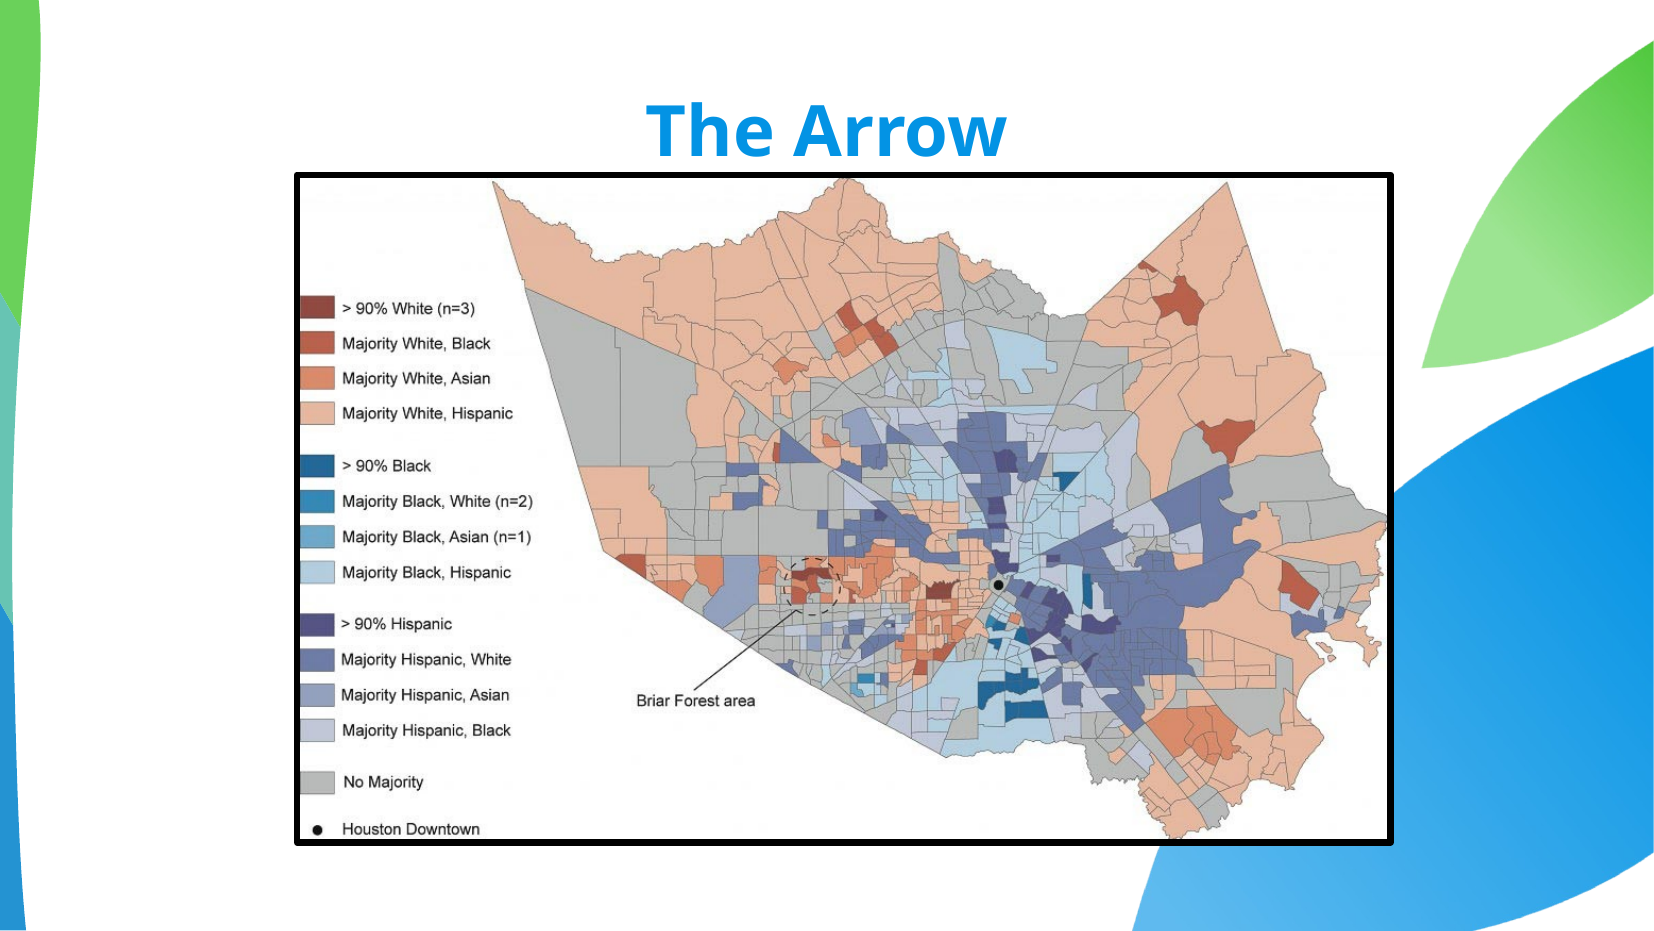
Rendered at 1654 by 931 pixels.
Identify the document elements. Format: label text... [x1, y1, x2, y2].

picture [1133, 178, 1654, 930]
text_box The Arrow [0, 78, 1654, 178]
picture [1133, 41, 1654, 78]
picture [300, 177, 1388, 840]
